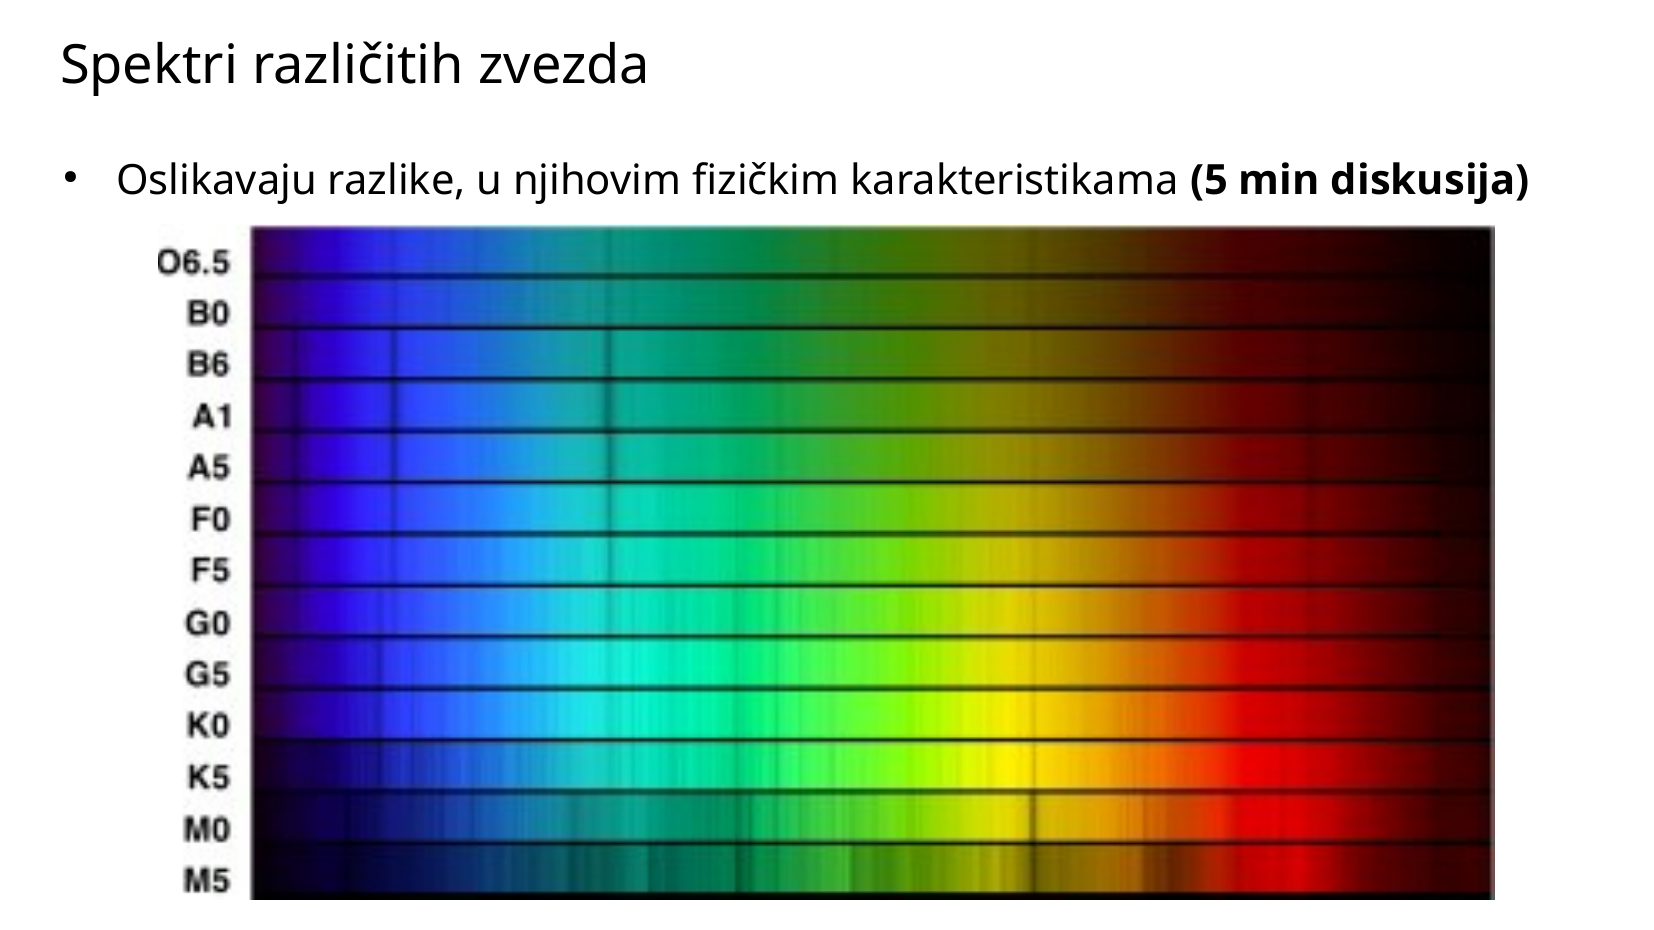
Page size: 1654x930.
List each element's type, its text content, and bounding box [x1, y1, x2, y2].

picture [158, 224, 1495, 901]
list Oslikavaju razlike, u njihovim fizičkim karakteristikama (5 min diskusija) [45, 149, 1635, 880]
title Spektri različitih zvezda [59, 13, 1648, 113]
